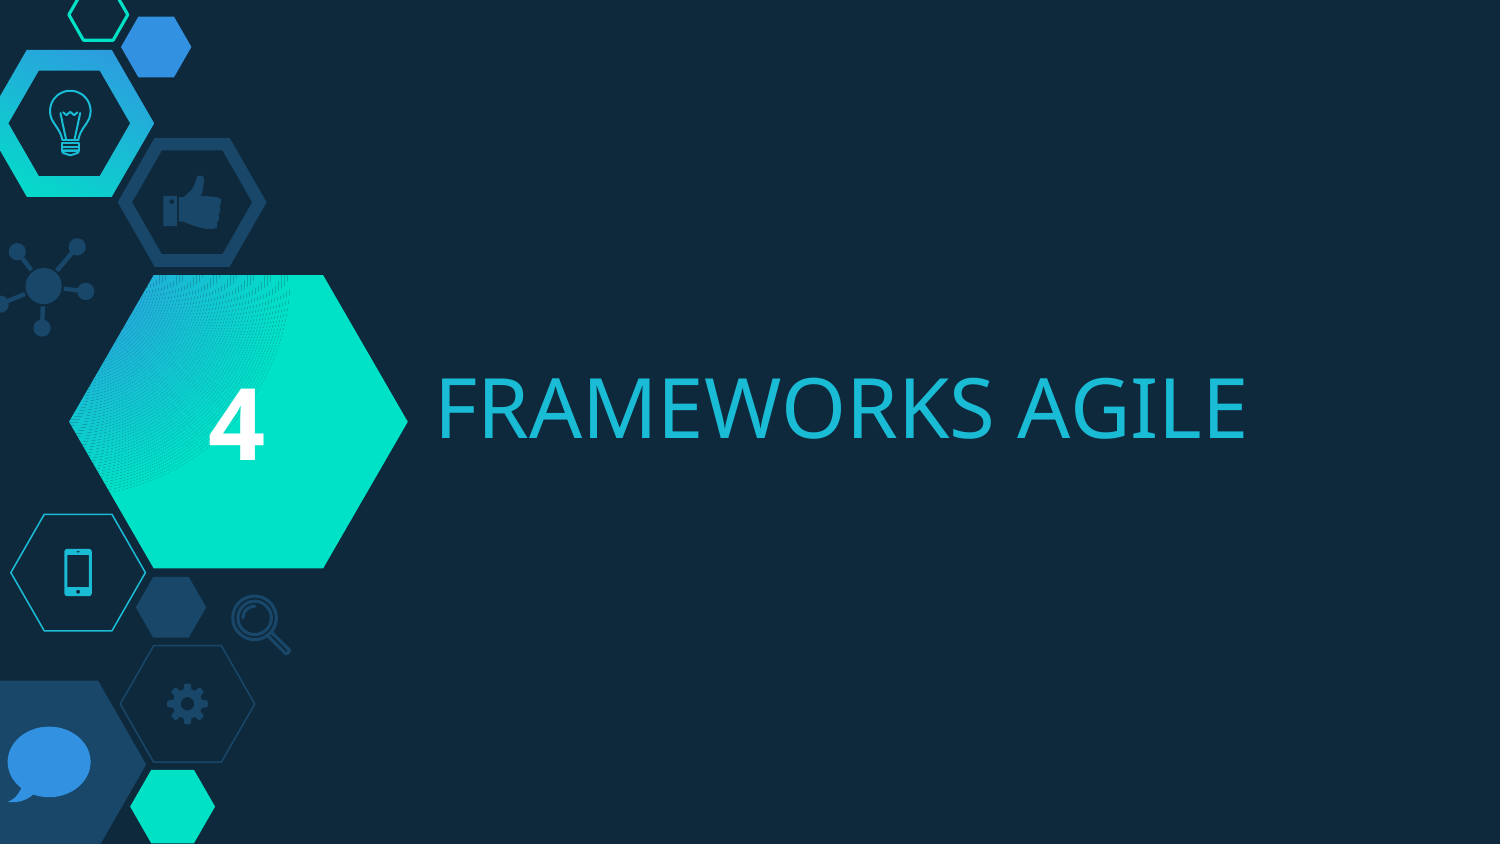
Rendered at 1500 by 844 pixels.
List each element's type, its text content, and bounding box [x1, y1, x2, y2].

title Frameworks agile [419, 280, 1499, 471]
text_box 4 [67, 275, 407, 566]
